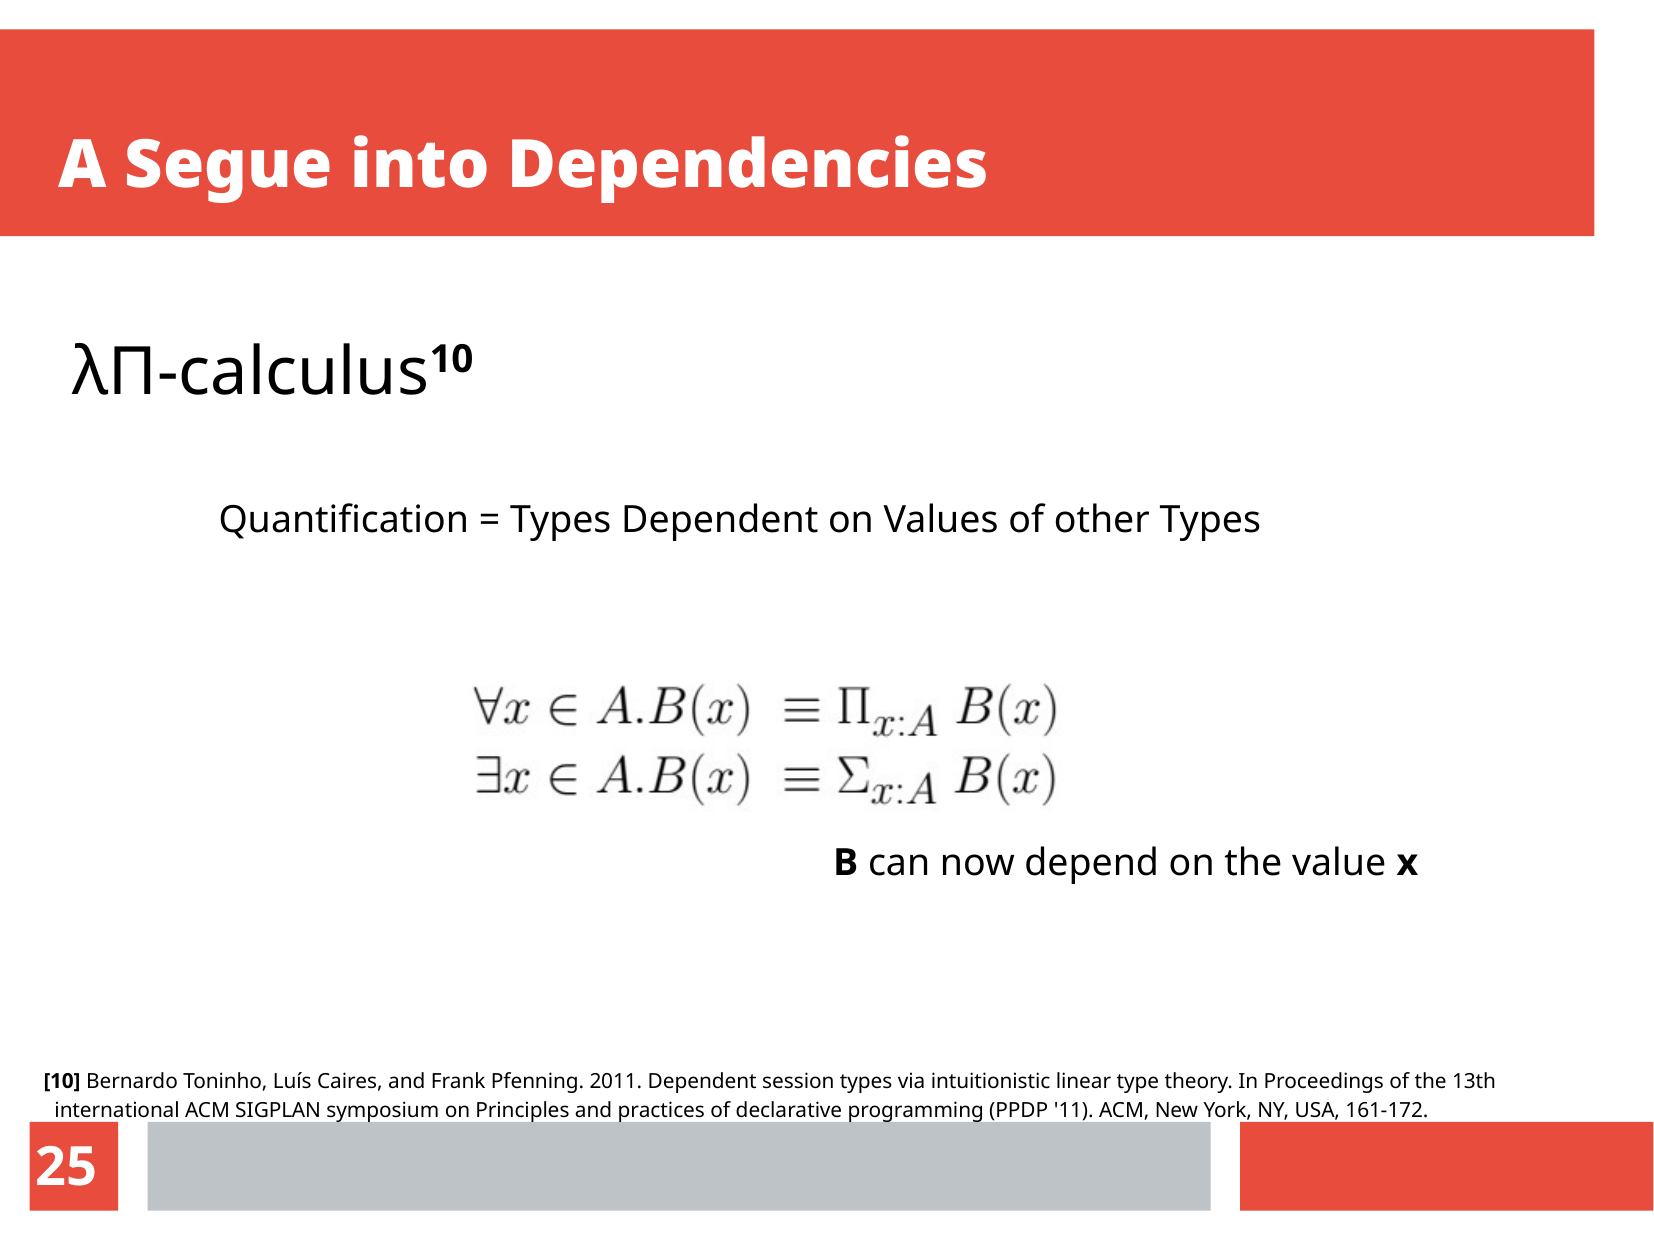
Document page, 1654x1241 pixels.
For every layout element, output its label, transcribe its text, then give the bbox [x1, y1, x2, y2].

title A Segue into Dependencies [59, 58, 1595, 207]
text_box Quantification = Types Dependent on Values of other Types [203, 485, 1350, 544]
text_box λΠ-calculus10 [57, 315, 526, 409]
text_box B can now depend on the value x [818, 827, 1482, 886]
text_box 25 [20, 1119, 254, 1210]
text_box [10] Bernardo Toninho, Luís Caires, and Frank Pfenning. 2011. Dependent session types via intuitionistic linear type theory. In Proceedings of the 13th international ACM SIGPLAN symposium on Principles and practices of declarative programming (PPDP '11). ACM, New York, NY, USA, 161-172. [28, 1059, 1654, 1123]
picture [468, 680, 1063, 814]
